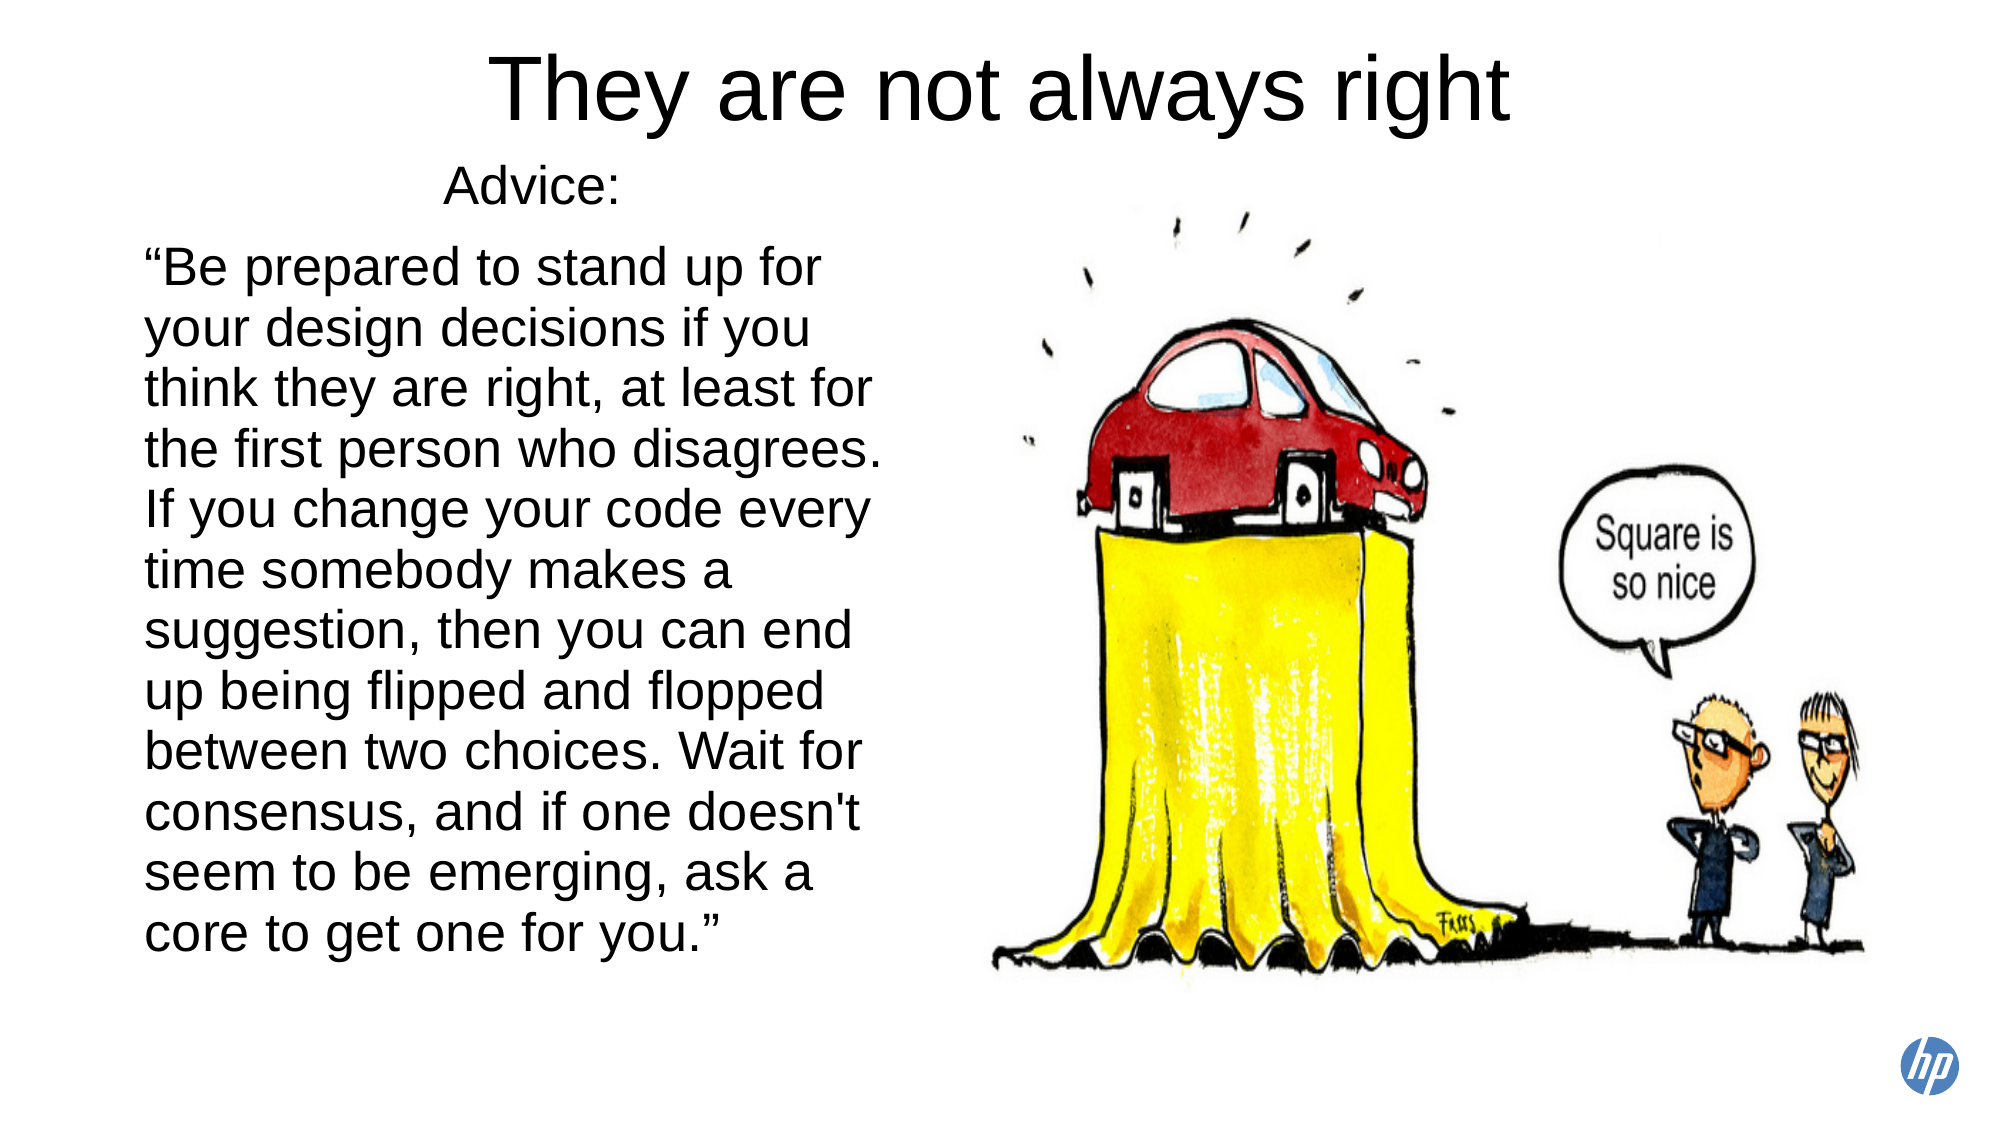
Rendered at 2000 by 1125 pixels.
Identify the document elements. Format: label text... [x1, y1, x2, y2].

text_box Advice: “Be prepared to stand up for your design decisions if you think they are right, at least for the first person who disagrees. If you change your code every time somebody makes a suggestion, then you can end up being flipped and flopped between two choices. Wait for consensus, and if one doesn't seem to be emerging, ask a core to get one for you.” [129, 147, 936, 974]
picture [980, 187, 1890, 993]
title They are not always right [0, 0, 2000, 178]
